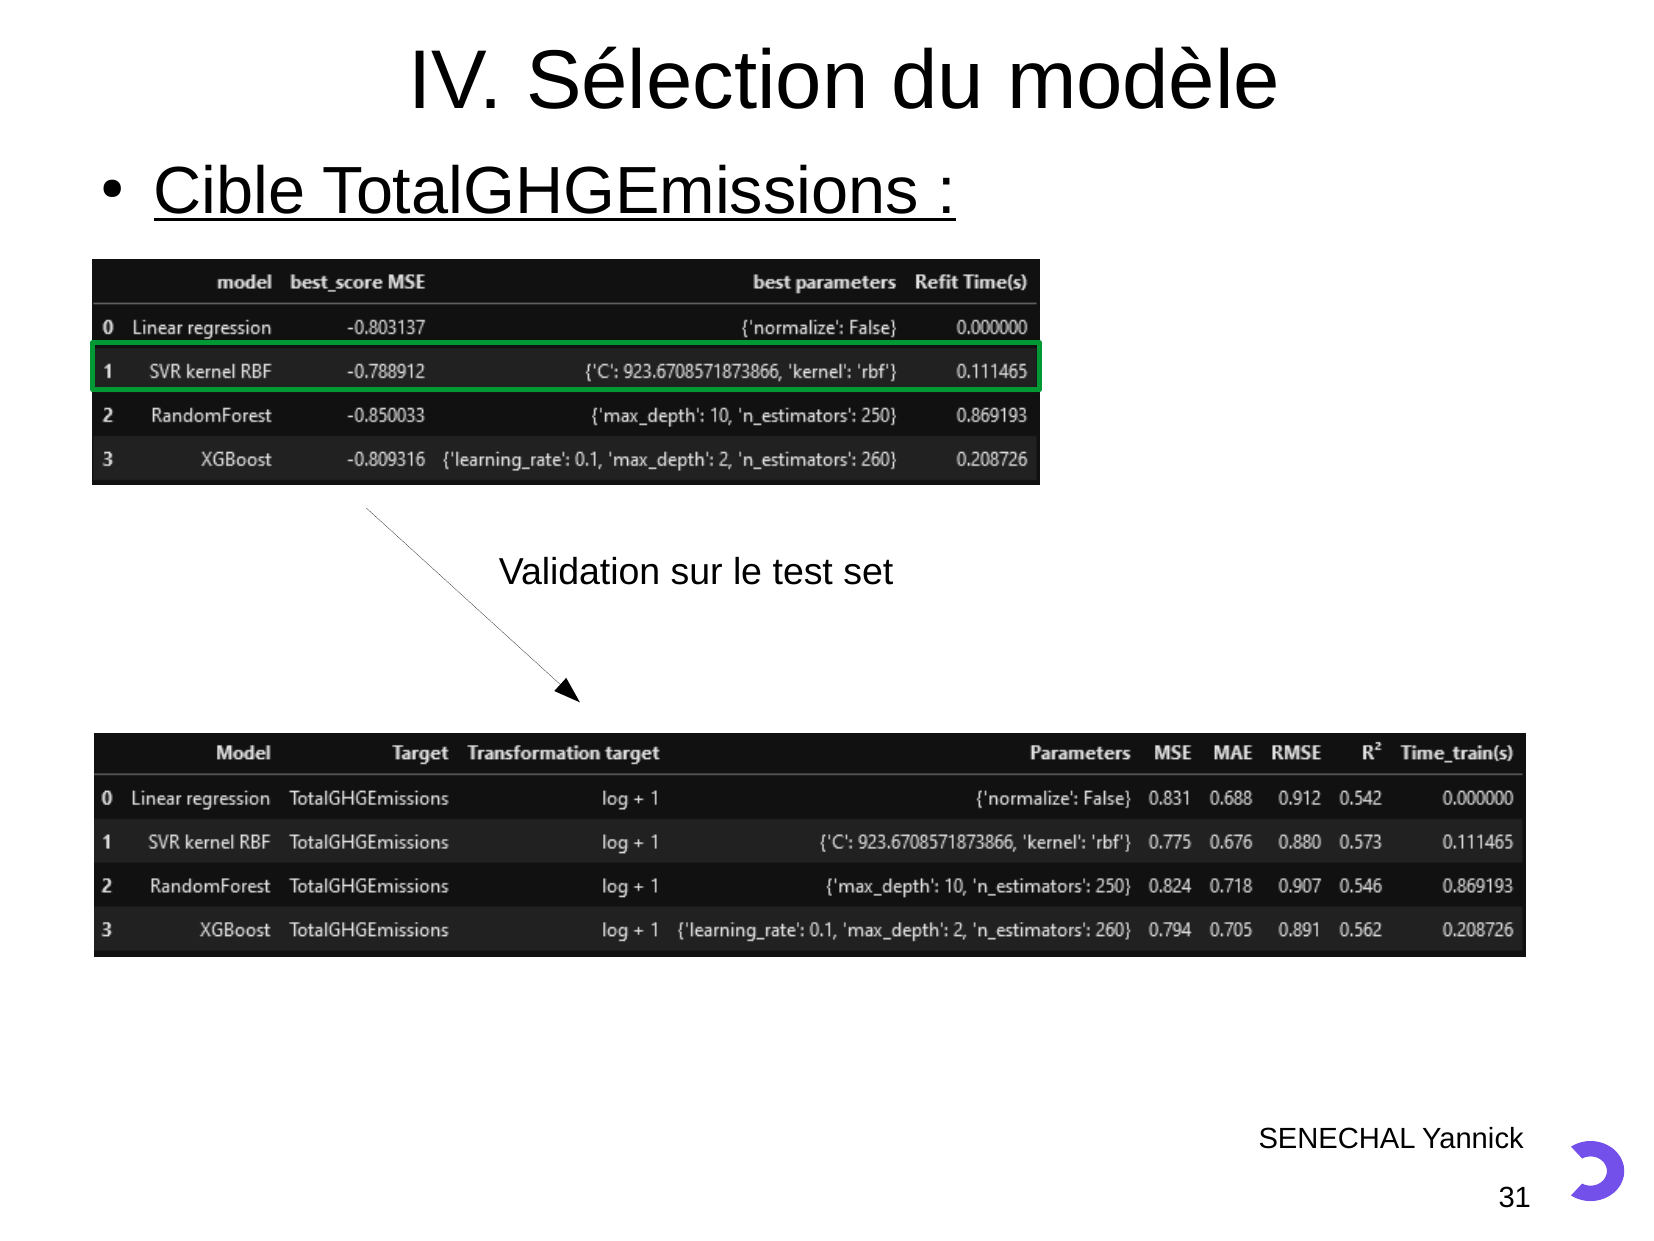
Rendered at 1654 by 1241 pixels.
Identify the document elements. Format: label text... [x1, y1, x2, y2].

text_box Validation sur le test set [484, 543, 934, 601]
list Cible TotalGHGEmissions : [82, 153, 1571, 972]
picture [1539, 1125, 1642, 1217]
picture [94, 733, 1526, 957]
title IV. Sélection du modèle [82, 0, 1607, 184]
